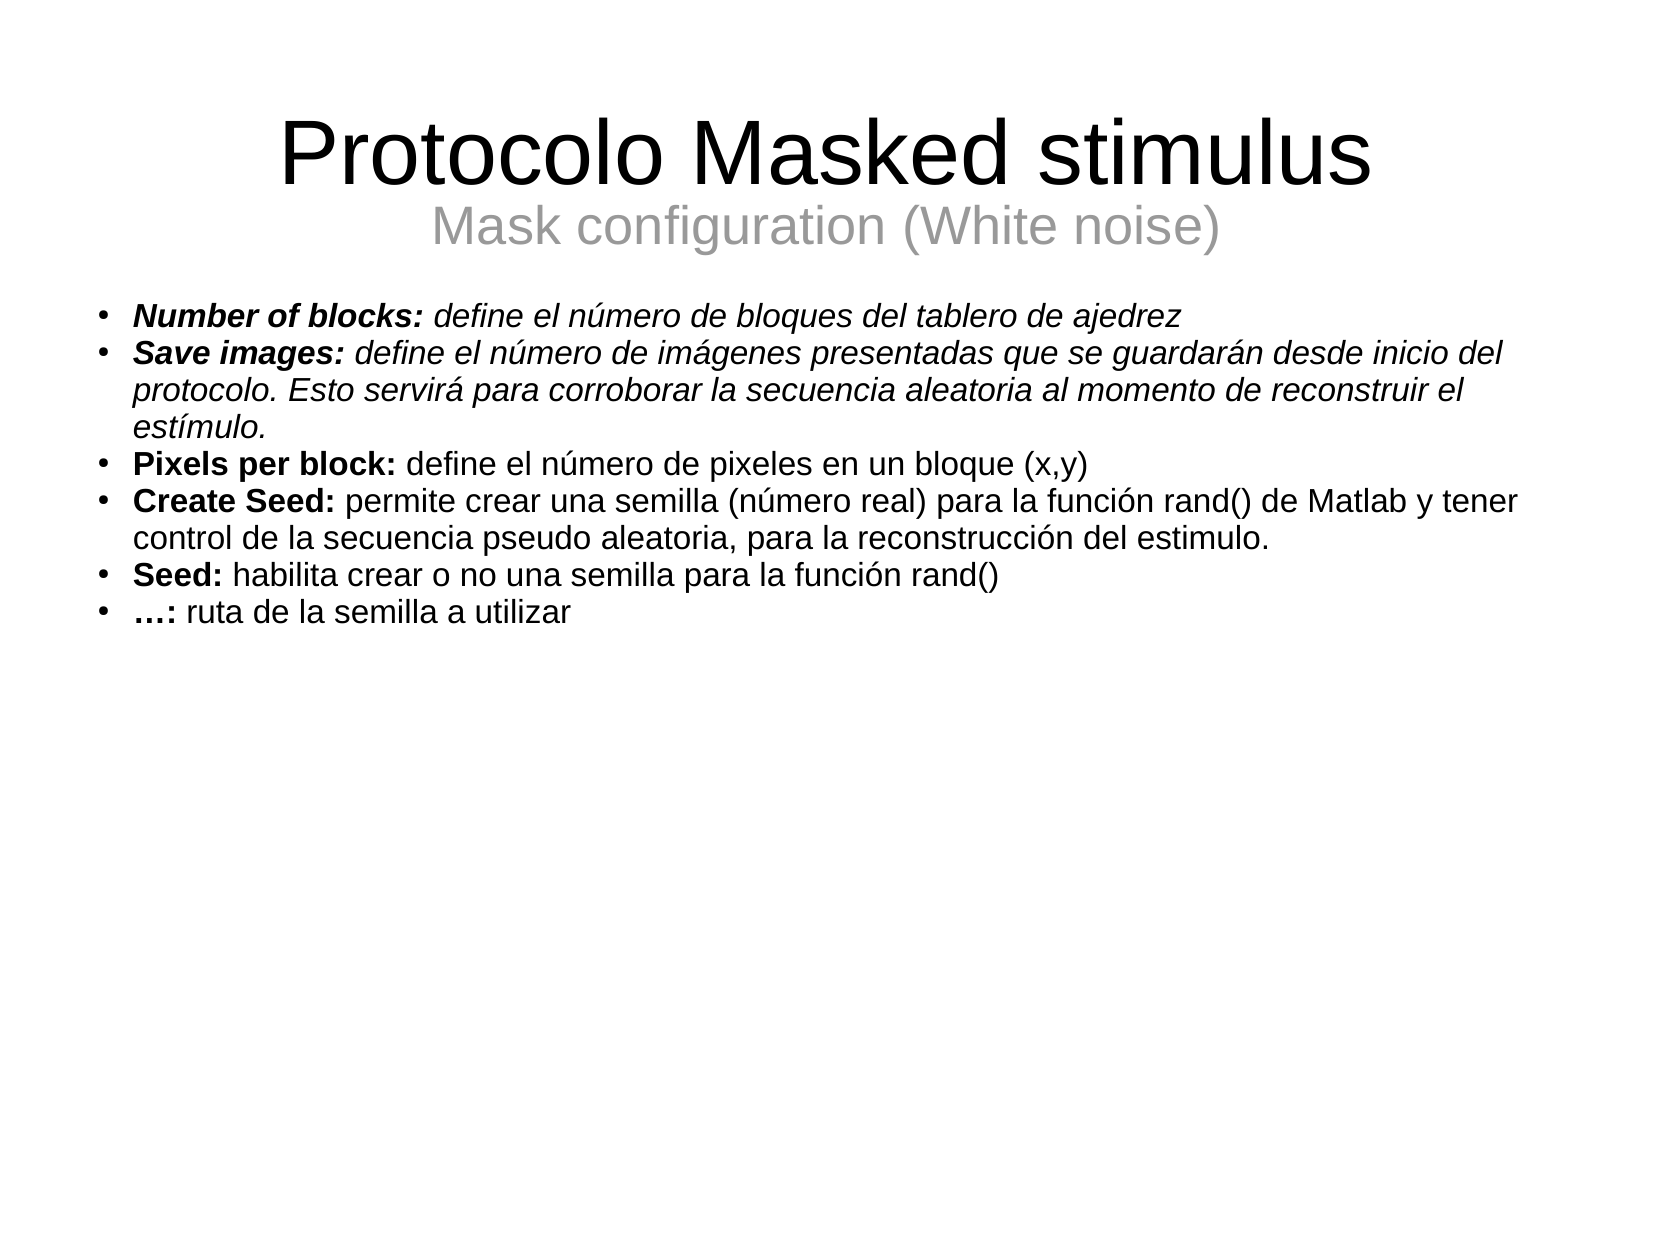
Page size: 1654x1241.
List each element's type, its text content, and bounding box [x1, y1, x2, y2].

title Mask configuration (White noise) [82, 195, 1572, 257]
title Protocolo Masked stimulus [82, 49, 1571, 195]
text_box Number of blocks: define el número de bloques del tablero de ajedrez Save images: define el número de imágenes presentadas que se guardarán desde inicio del protocolo. Esto servirá para corroborar la secuencia aleatoria al momento de reconstruir el estímulo. Pixels per block: define el número de pixeles en un bloque (x,y) Create Seed: permite crear una semilla (número real) para la función rand() de Matlab y tener control de la secuencia pseudo aleatoria, para la reconstrucción del estimulo. Seed: habilita crear o no una semilla para la función rand() …: ruta de la semilla a utilizar [82, 290, 1571, 643]
